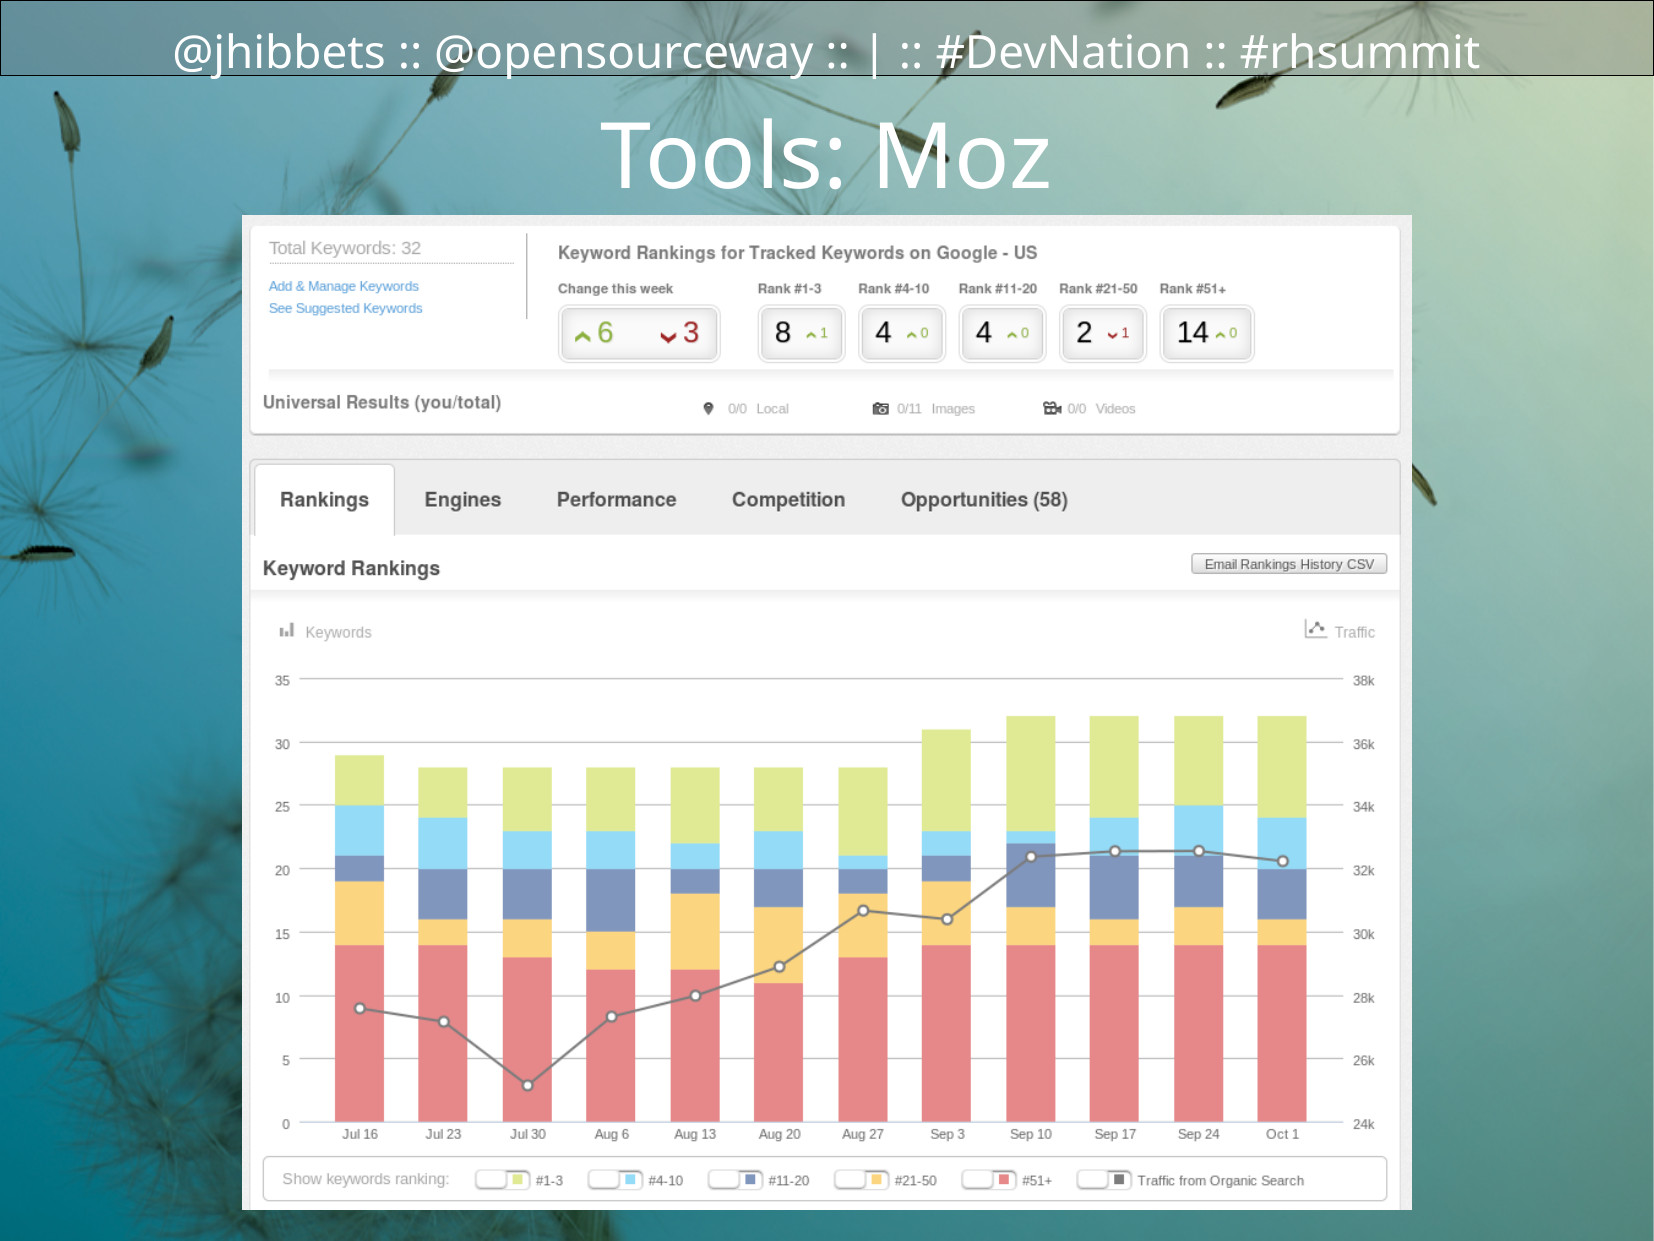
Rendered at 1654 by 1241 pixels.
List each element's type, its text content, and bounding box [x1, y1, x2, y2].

picture [0, 76, 1654, 1241]
title Tools: Moz [82, 49, 1571, 257]
